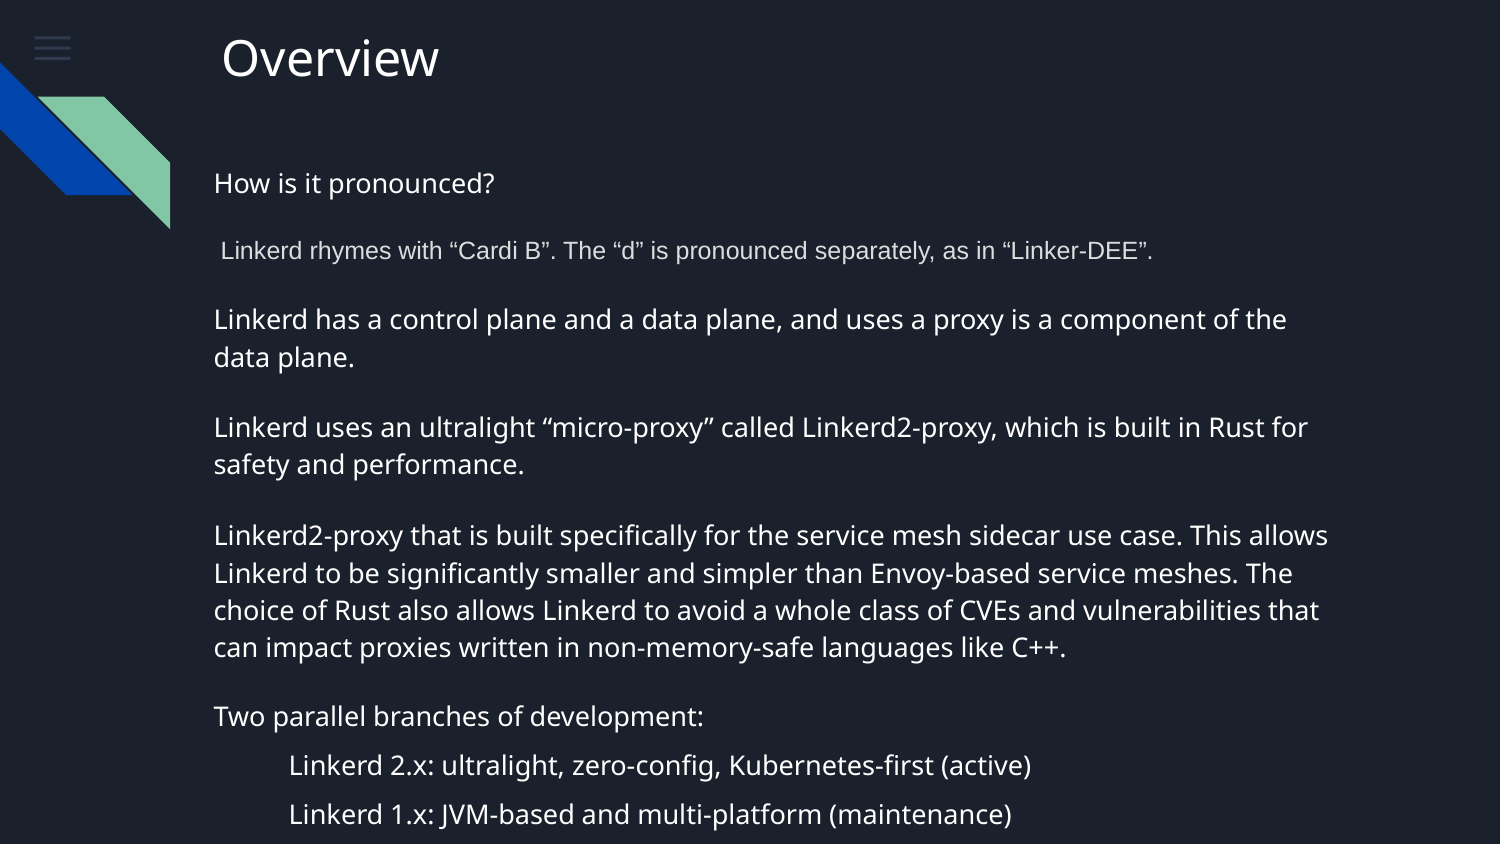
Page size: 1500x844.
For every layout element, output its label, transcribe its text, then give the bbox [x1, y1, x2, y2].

text_box Two parallel branches of development: Linkerd 2.x: ultralight, zero-config, Kubernetes-first (active) Linkerd 1.x: JVM-based and multi-platform (maintenance) [198, 668, 1276, 844]
title Overview [206, 10, 1362, 161]
list How is it pronounced? Linkerd rhymes with “Cardi B”. The “d” is pronounced separately, as in “Linker-DEE”. Linkerd has a control plane and a data plane, and uses a proxy is a component of the data plane. Linkerd uses an ultralight “micro-proxy” called Linkerd2-proxy, which is built in Rust for safety and performance. Linkerd2-proxy that is built specifically for the service mesh sidecar use case. This allows Linkerd to be significantly smaller and simpler than Envoy-based service meshes. The choice of Rust also allows Linkerd to avoid a whole class of CVEs and vulnerabilities that can impact proxies written in non-memory-safe languages like C++. [198, 151, 1354, 629]
